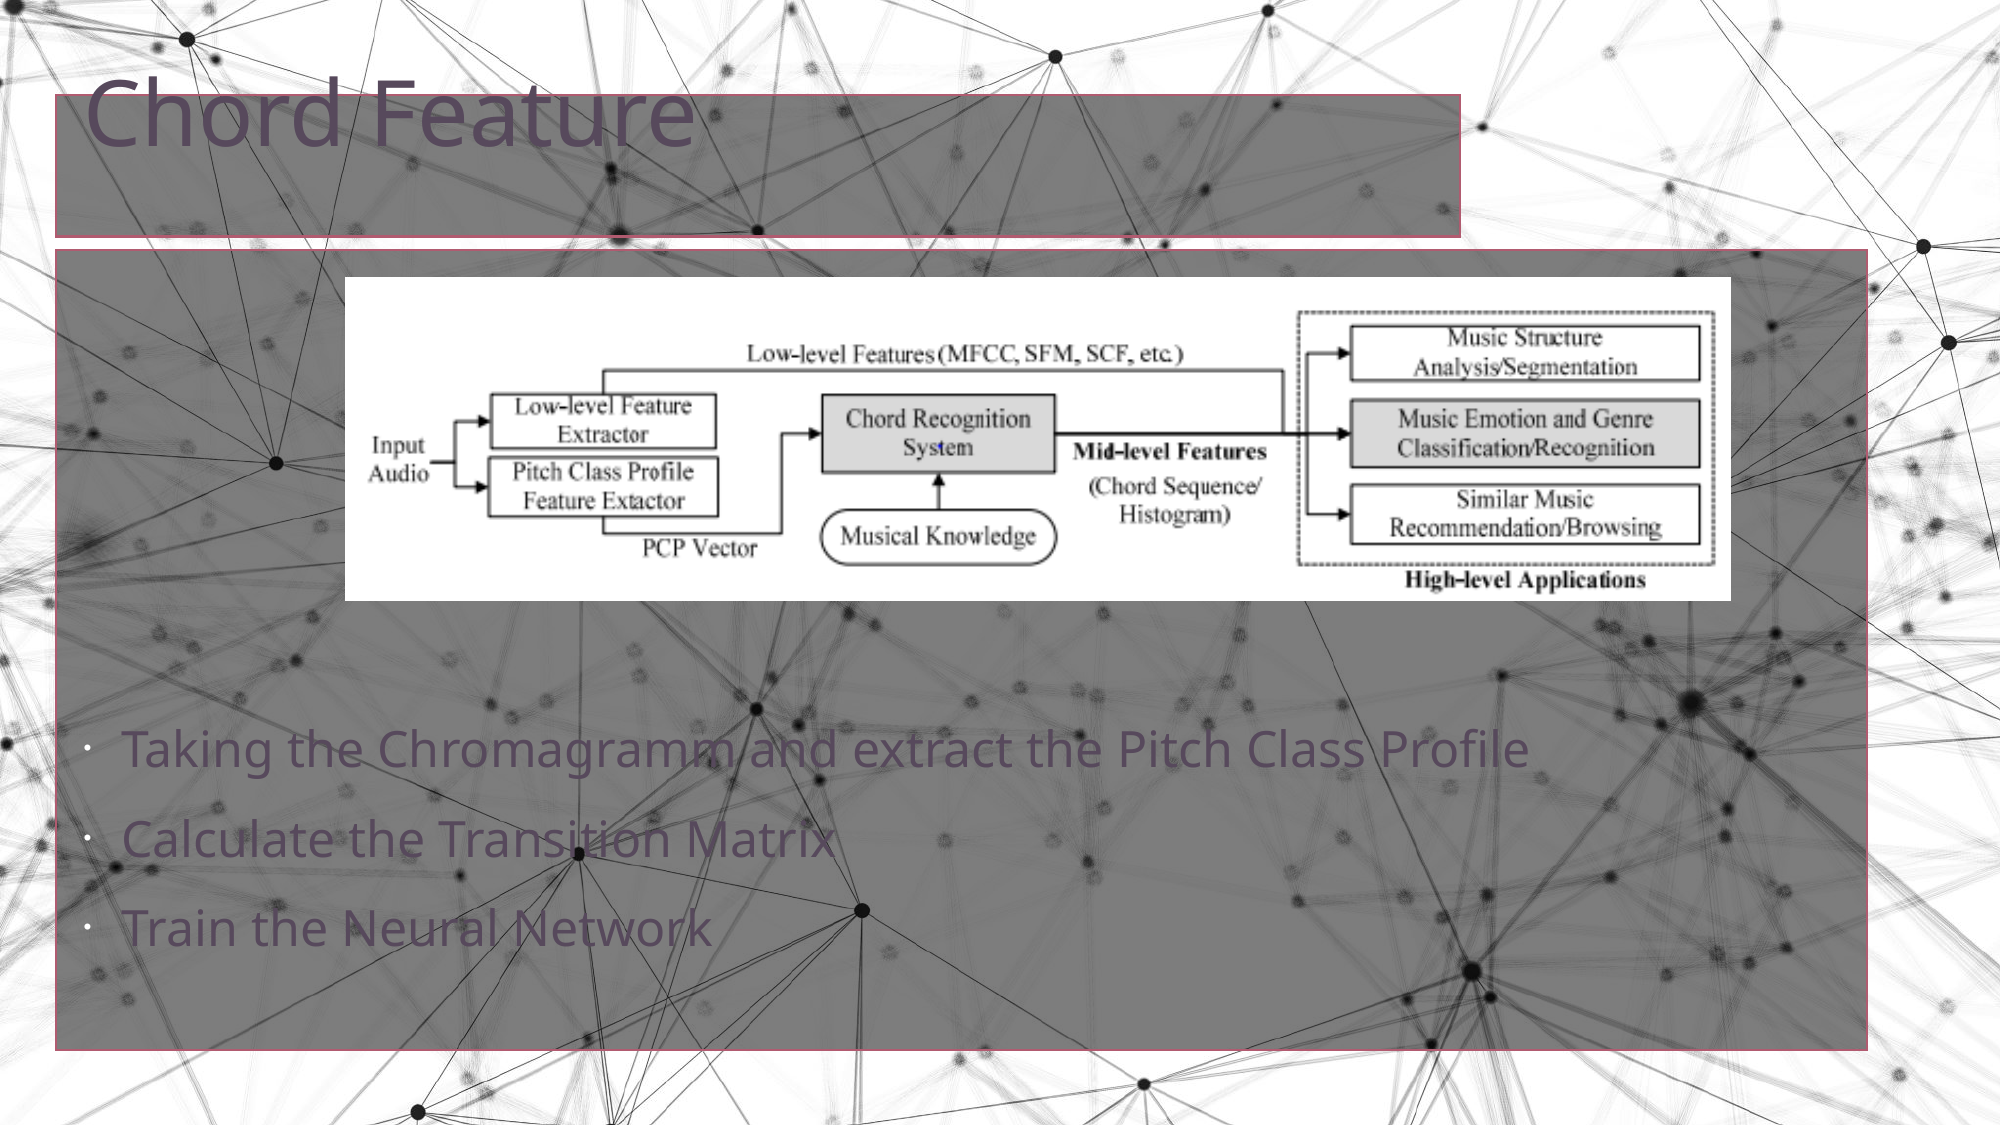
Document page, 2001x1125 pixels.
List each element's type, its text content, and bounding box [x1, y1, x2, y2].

title Chord Feature [68, 59, 1799, 250]
picture [0, 0, 2000, 1125]
text_box [55, 250, 1868, 1050]
text_box [55, 94, 68, 237]
list Taking the Chromagramm and extract the Pitch Class Profile Calculate the Transition Matrix Train the Neural Network [68, 620, 1799, 990]
